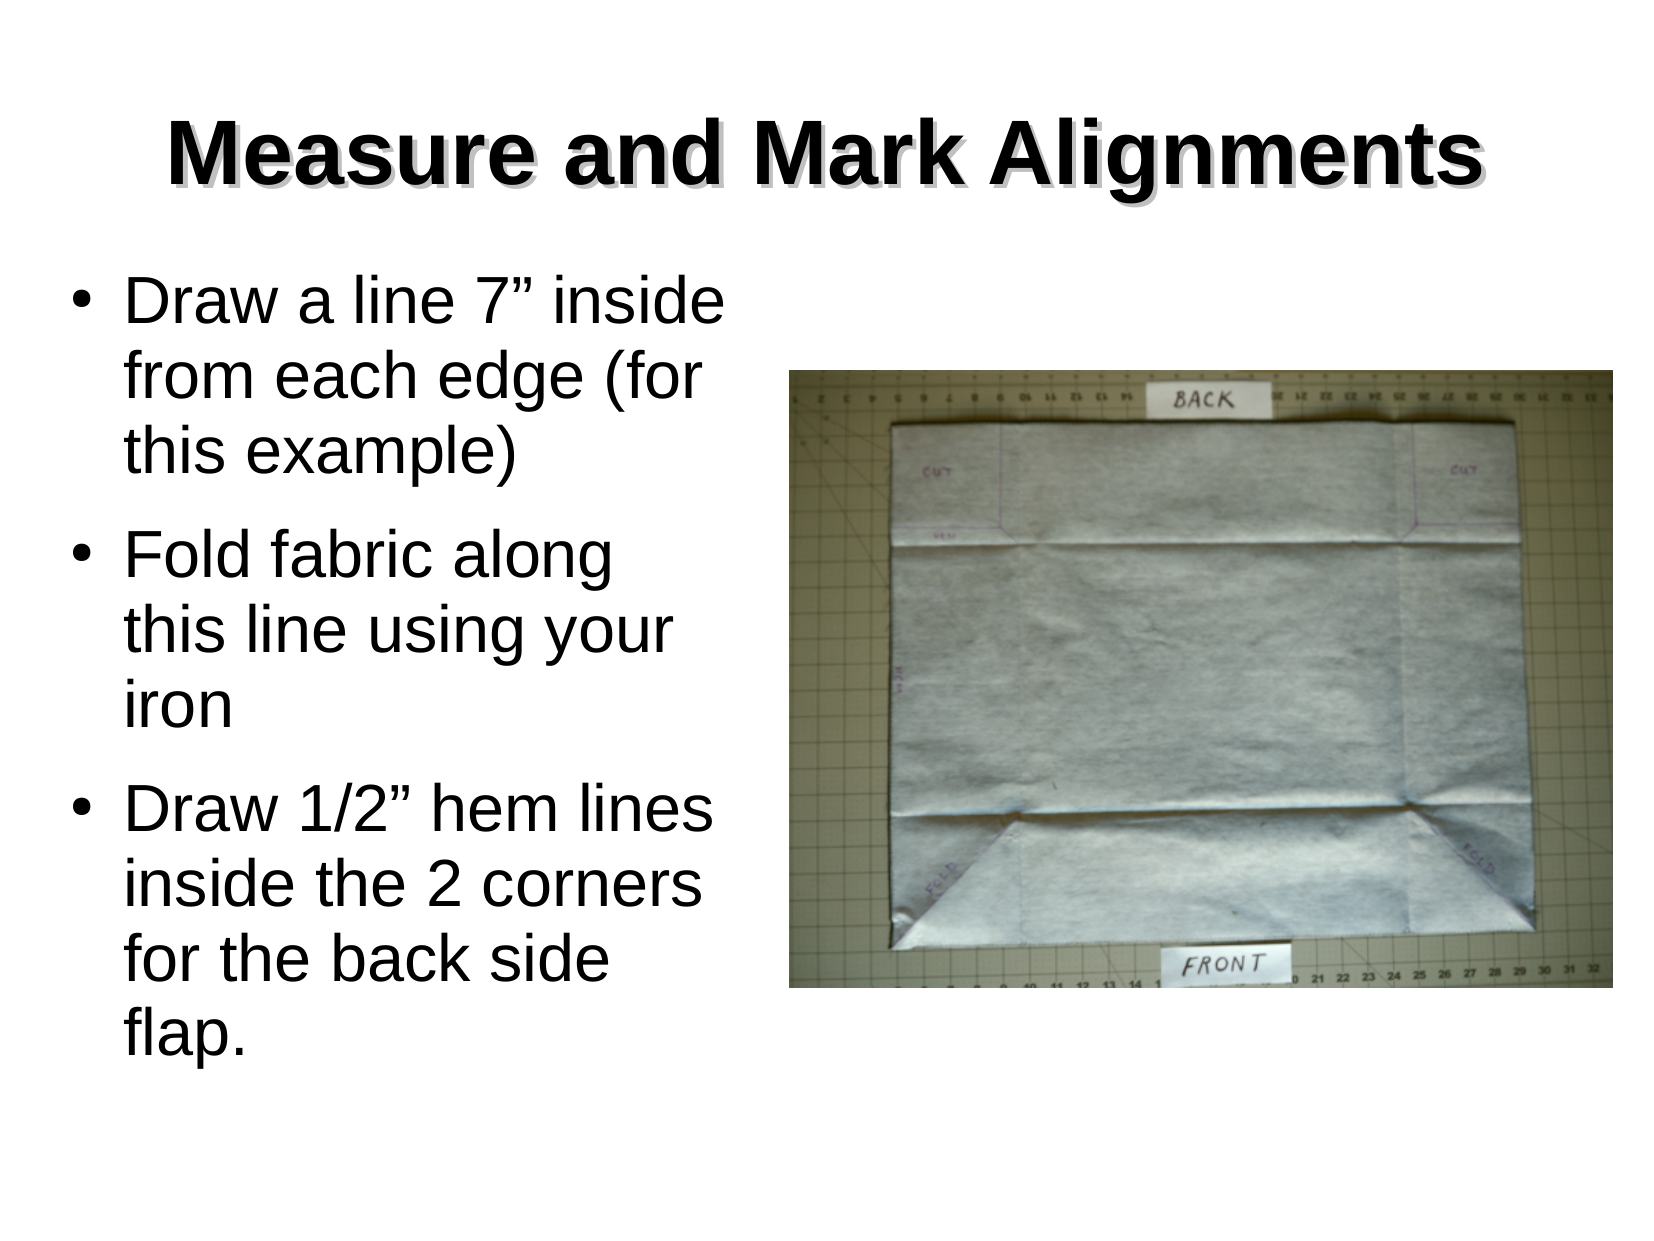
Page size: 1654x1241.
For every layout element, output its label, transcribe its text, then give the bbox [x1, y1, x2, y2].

title Measure and Mark Alignments [82, 49, 1571, 257]
picture [789, 370, 1613, 988]
list Draw a line 7” inside from each edge (for this example) Fold fabric along this line using your iron Draw 1/2” hem lines inside the 2 corners for the back side flap. [52, 263, 738, 1079]
